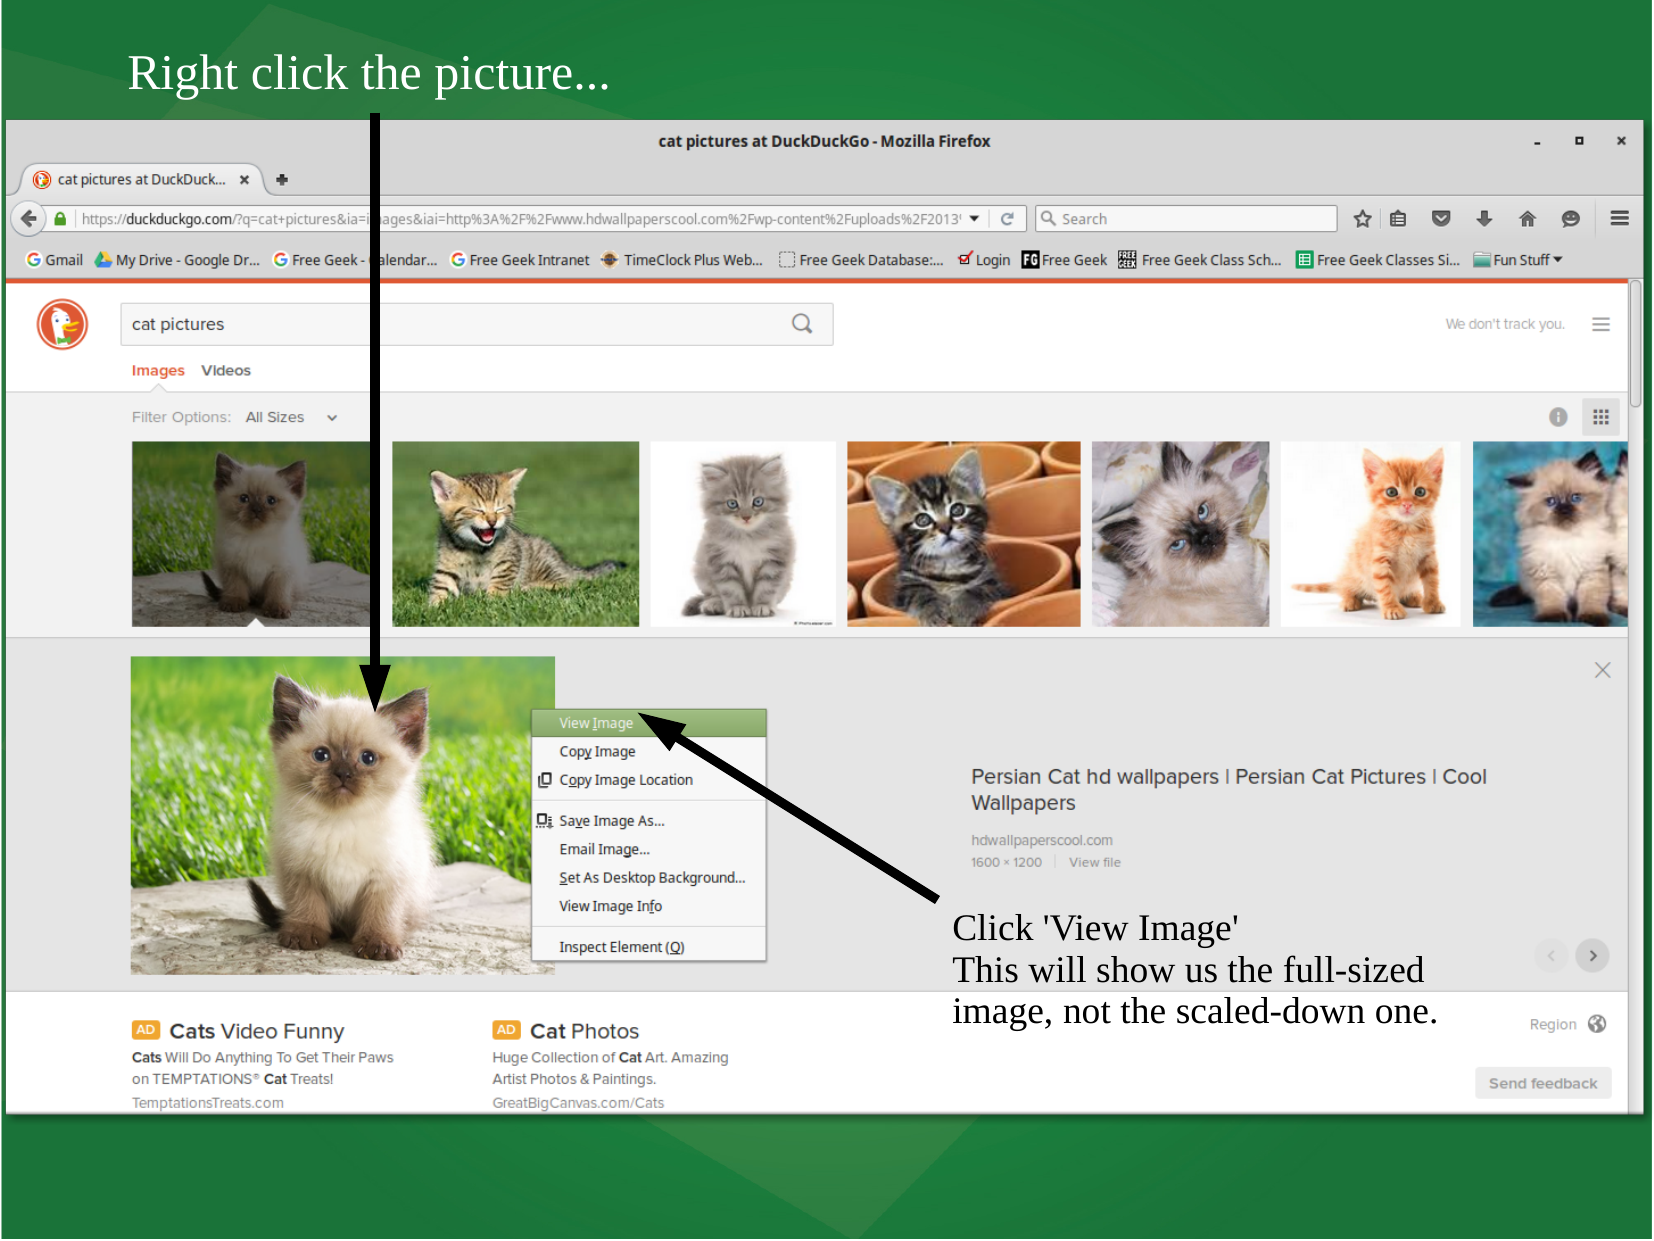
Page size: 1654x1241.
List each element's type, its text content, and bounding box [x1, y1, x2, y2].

text_box Right click the picture... [112, 37, 627, 109]
picture [0, 0, 1654, 1241]
text_box Click 'View Image' This will show us the full-sized image, not the scaled-down one. [937, 900, 1455, 1041]
